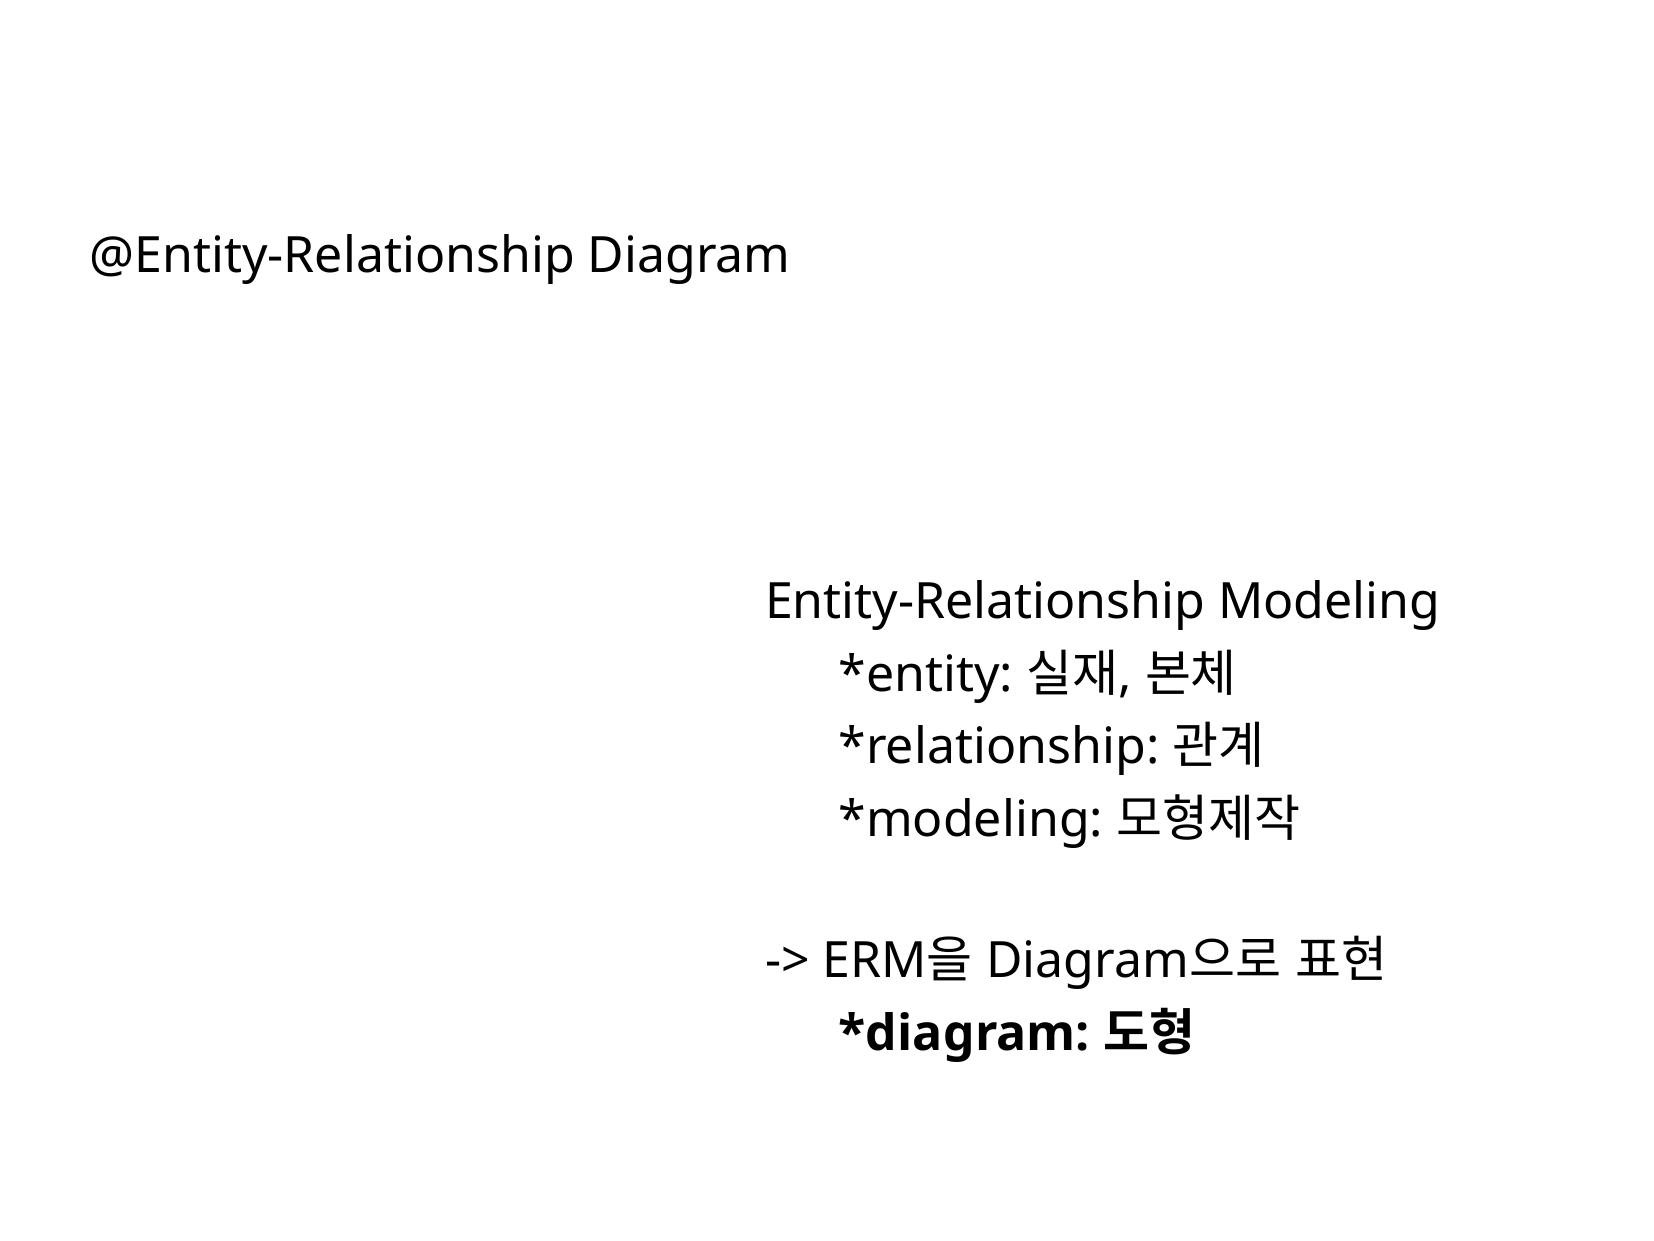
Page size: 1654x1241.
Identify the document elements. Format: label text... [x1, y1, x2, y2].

text_box @Entity-Relationship Diagram [75, 211, 818, 346]
subtitle Entity-Relationship Modeling *entity: 실재, 본체 *relationship: 관계 *modeling: 모형제작 -> ERM을 Diagram으로 표현 *diagram: 도형 [765, 415, 1616, 1216]
